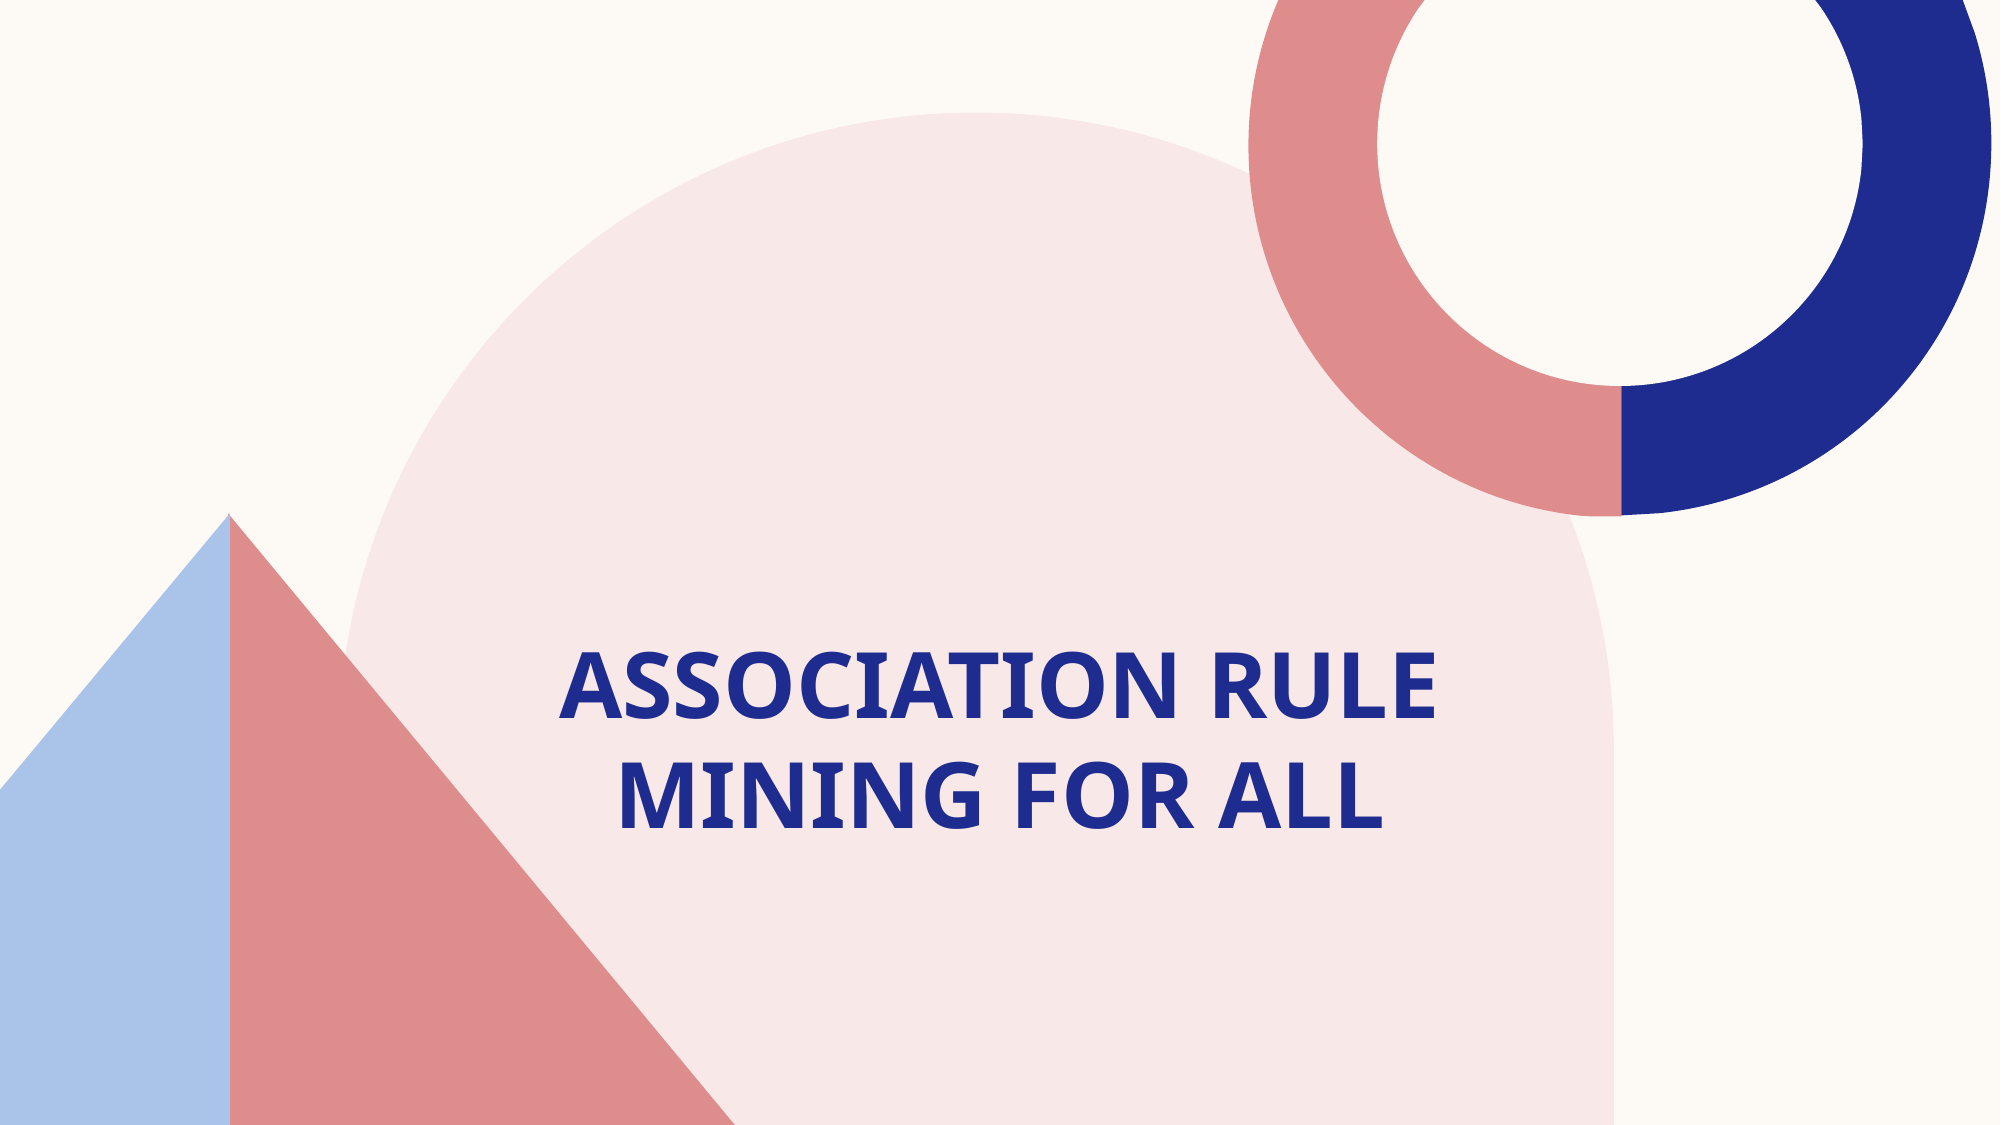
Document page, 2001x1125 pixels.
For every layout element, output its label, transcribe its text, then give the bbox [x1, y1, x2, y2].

title Association Rule Mining for All [497, 437, 1548, 564]
